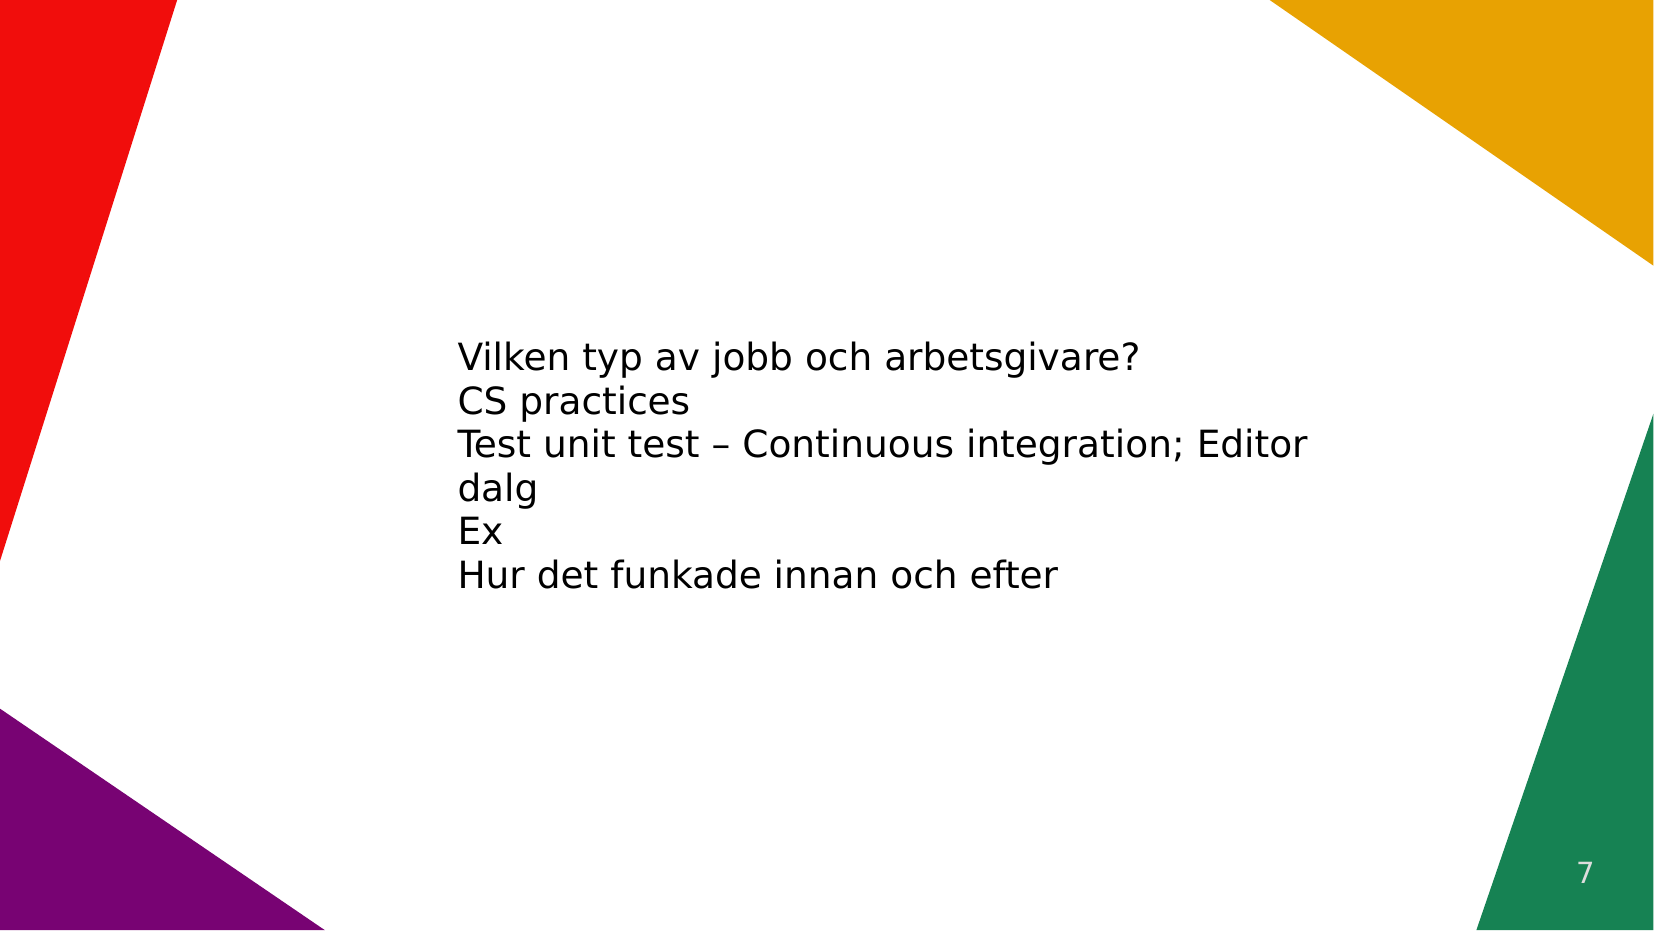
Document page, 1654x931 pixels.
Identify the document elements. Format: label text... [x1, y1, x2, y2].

text_box Vilken typ av jobb och arbetsgivare? CS practices Test unit test – Continuous integration; Editor dalg Ex Hur det funkade innan och efter [442, 328, 1324, 605]
